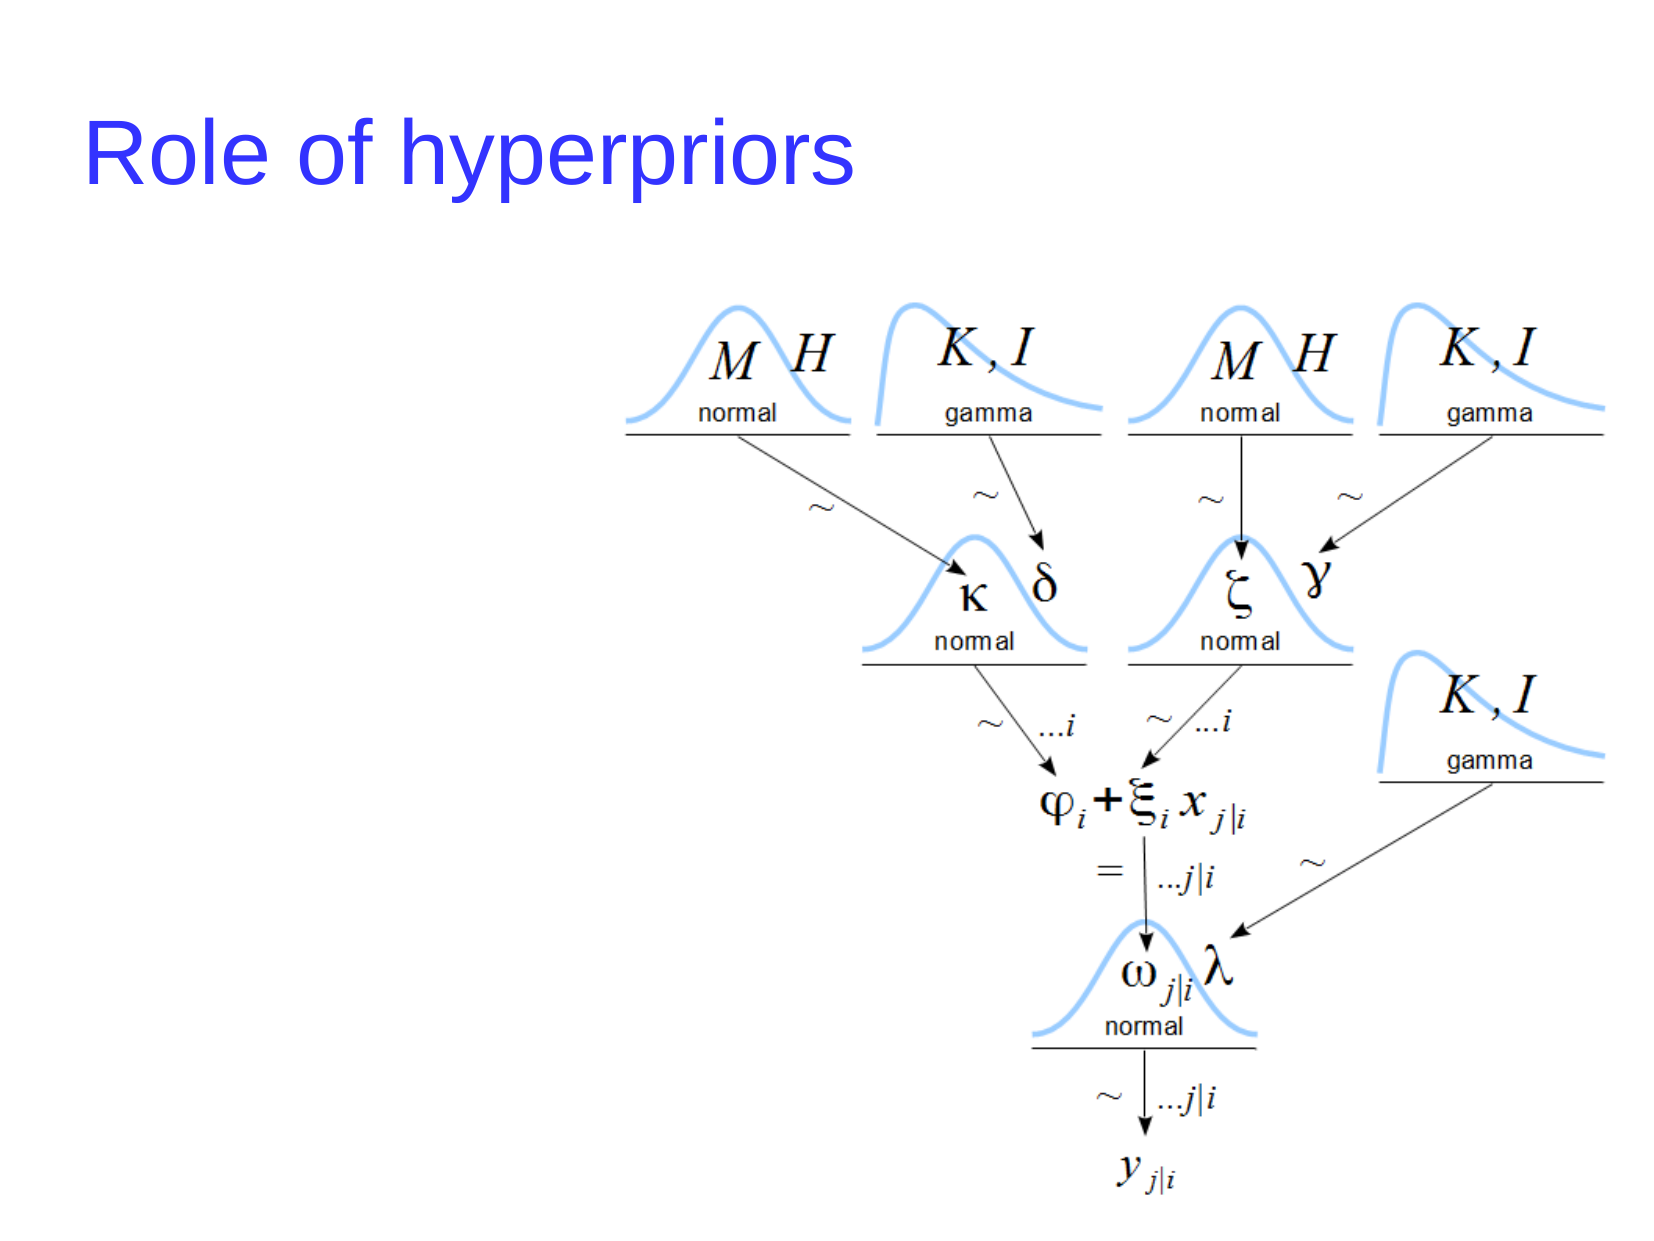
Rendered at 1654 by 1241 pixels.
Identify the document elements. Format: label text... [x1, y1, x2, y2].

picture [606, 284, 1621, 1209]
title Role of hyperpriors [82, 49, 1571, 257]
